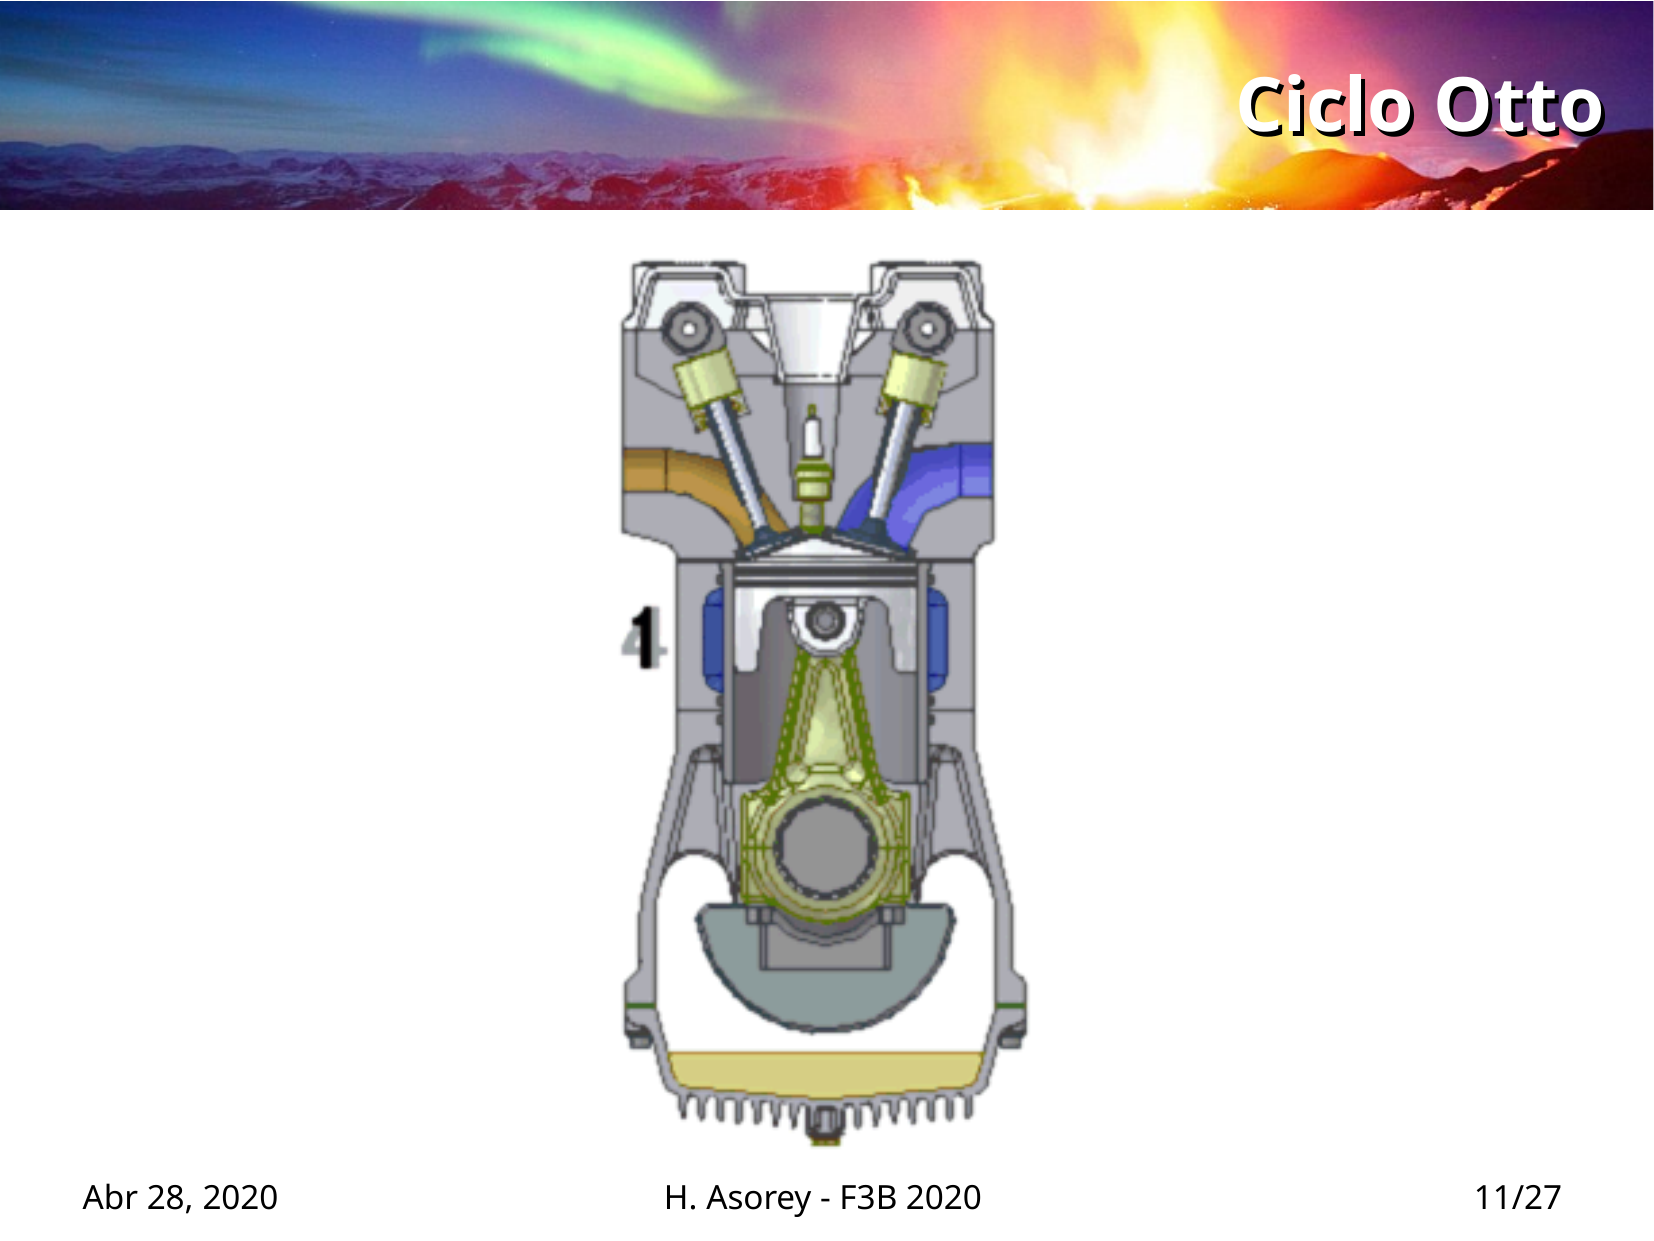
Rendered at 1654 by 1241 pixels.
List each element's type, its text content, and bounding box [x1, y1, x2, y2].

picture [0, 1, 1654, 210]
title Ciclo Otto [45, 15, 1606, 191]
picture [617, 254, 1033, 1156]
